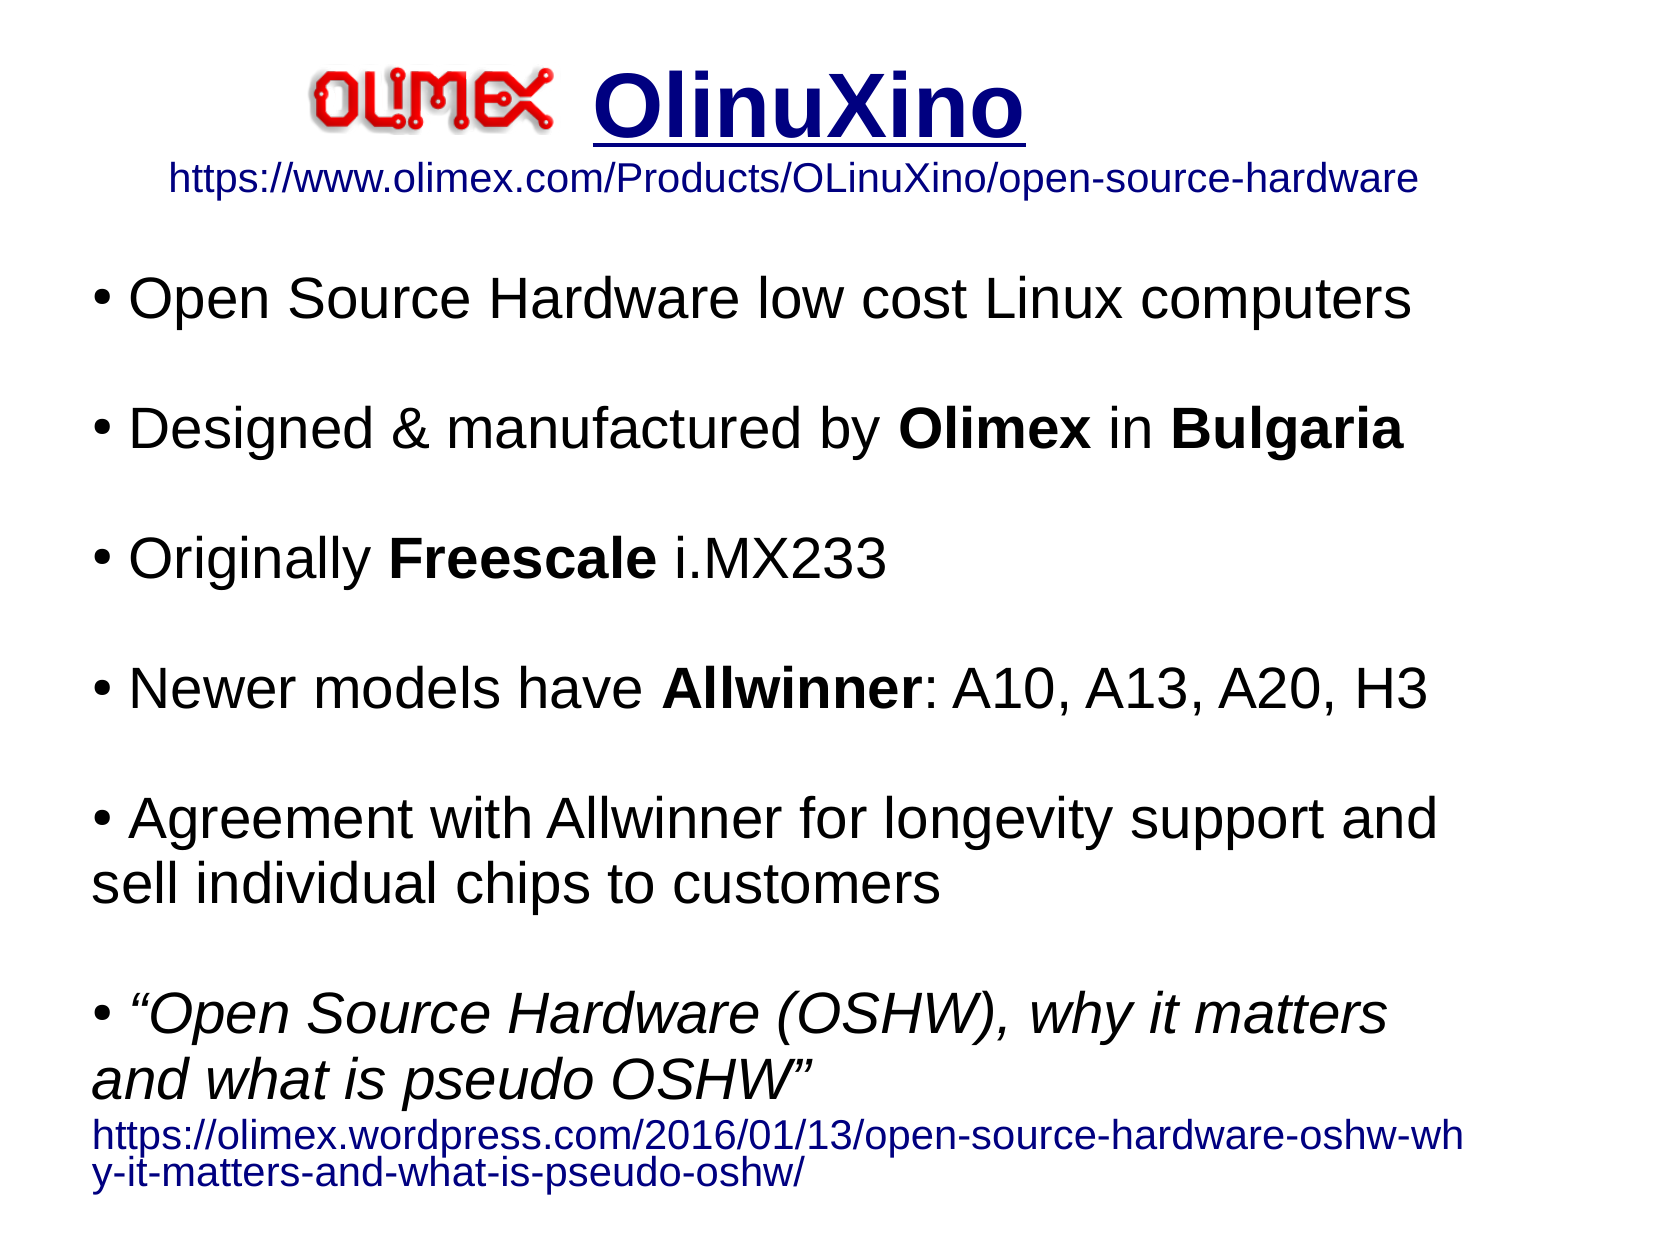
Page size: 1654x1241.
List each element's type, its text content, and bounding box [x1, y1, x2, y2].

text_box https://www.olimex.com/Products/OLinuXino/open-source-hardware Open Source Hardware low cost Linux computers Designed & manufactured by Olimex in Bulgaria Originally Freescale i.MX233 Newer models have Allwinner: A10, A13, A20, H3 Agreement with Allwinner for longevity support and sell individual chips to customers “Open Source Hardware (OSHW), why it matters and what is pseudo OSHW”https://olimex.wordpress.com/2016/01/13/open-source-hardware-oshw-why-it-matters-and-what-is-pseudo-oshw/ [91, 154, 1482, 1223]
picture [298, 61, 571, 136]
title OlinuXino [65, 19, 1554, 192]
